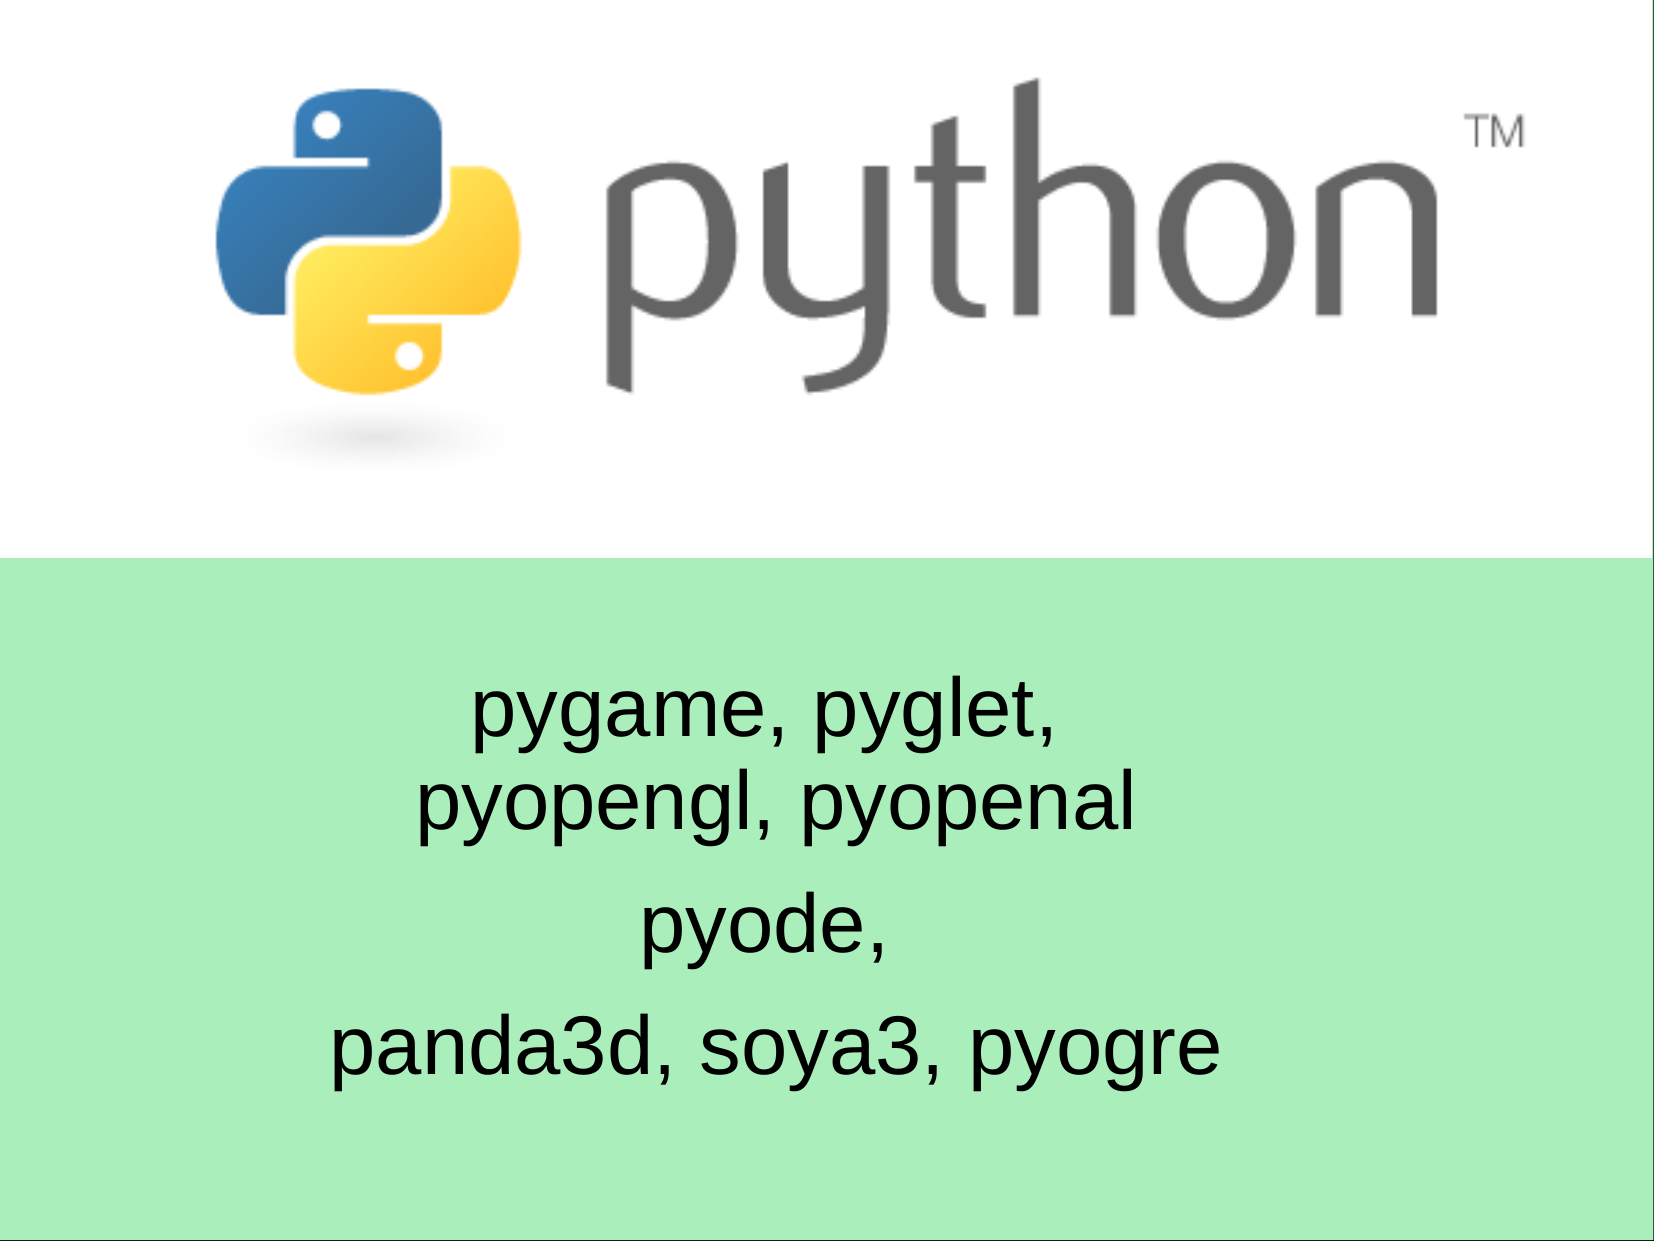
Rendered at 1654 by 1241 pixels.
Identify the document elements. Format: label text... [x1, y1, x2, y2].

picture [0, 0, 1652, 558]
text_box [0, 0, 1654, 1241]
list pygame, pyglet, pyopengl, pyopenal pyode, panda3d, soya3, pyogre [64, 661, 1477, 1093]
